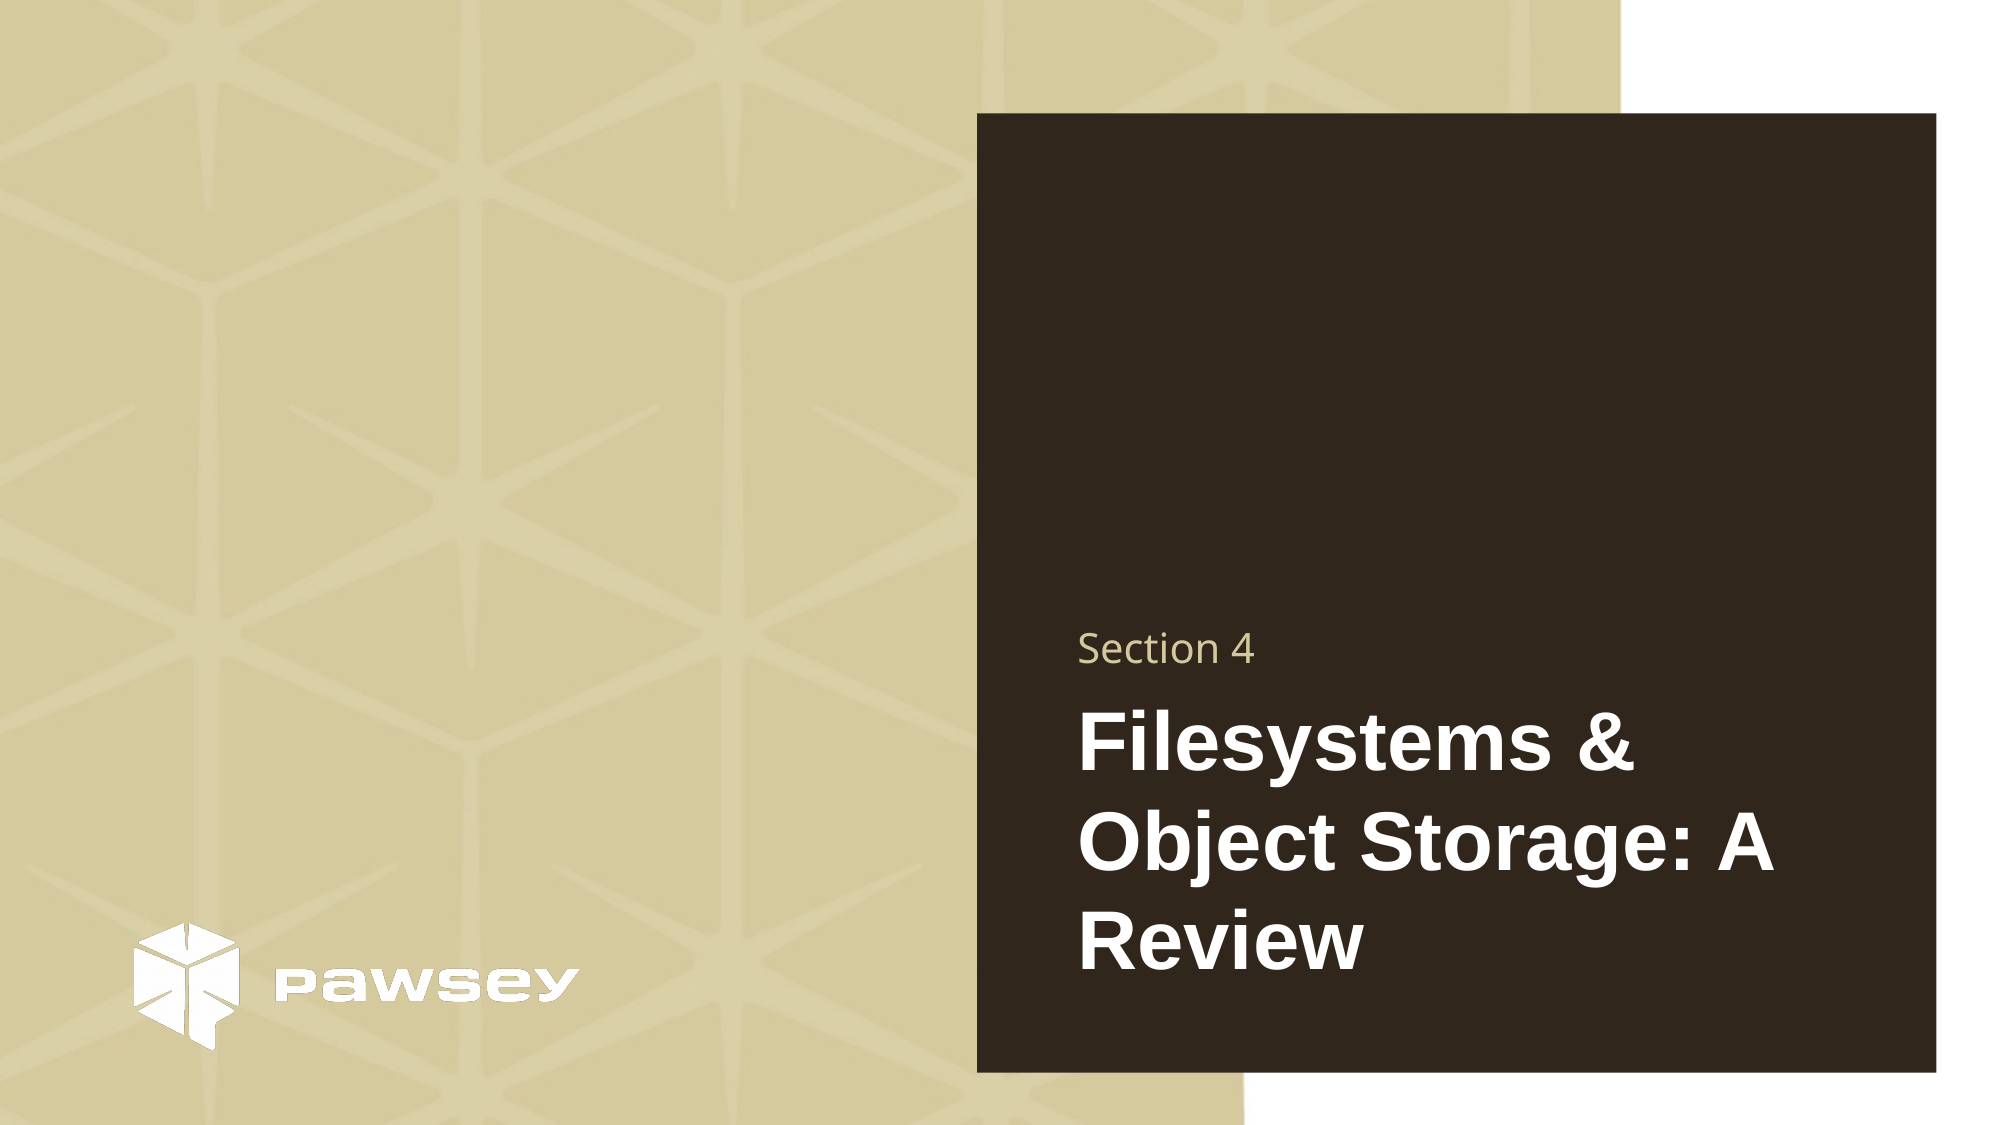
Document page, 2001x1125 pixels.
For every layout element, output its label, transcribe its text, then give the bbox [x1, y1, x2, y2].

list Section 4 [1062, 600, 1848, 680]
title Filesystems & Object Storage: A Review [1062, 680, 1848, 1125]
picture [0, 0, 2001, 1125]
